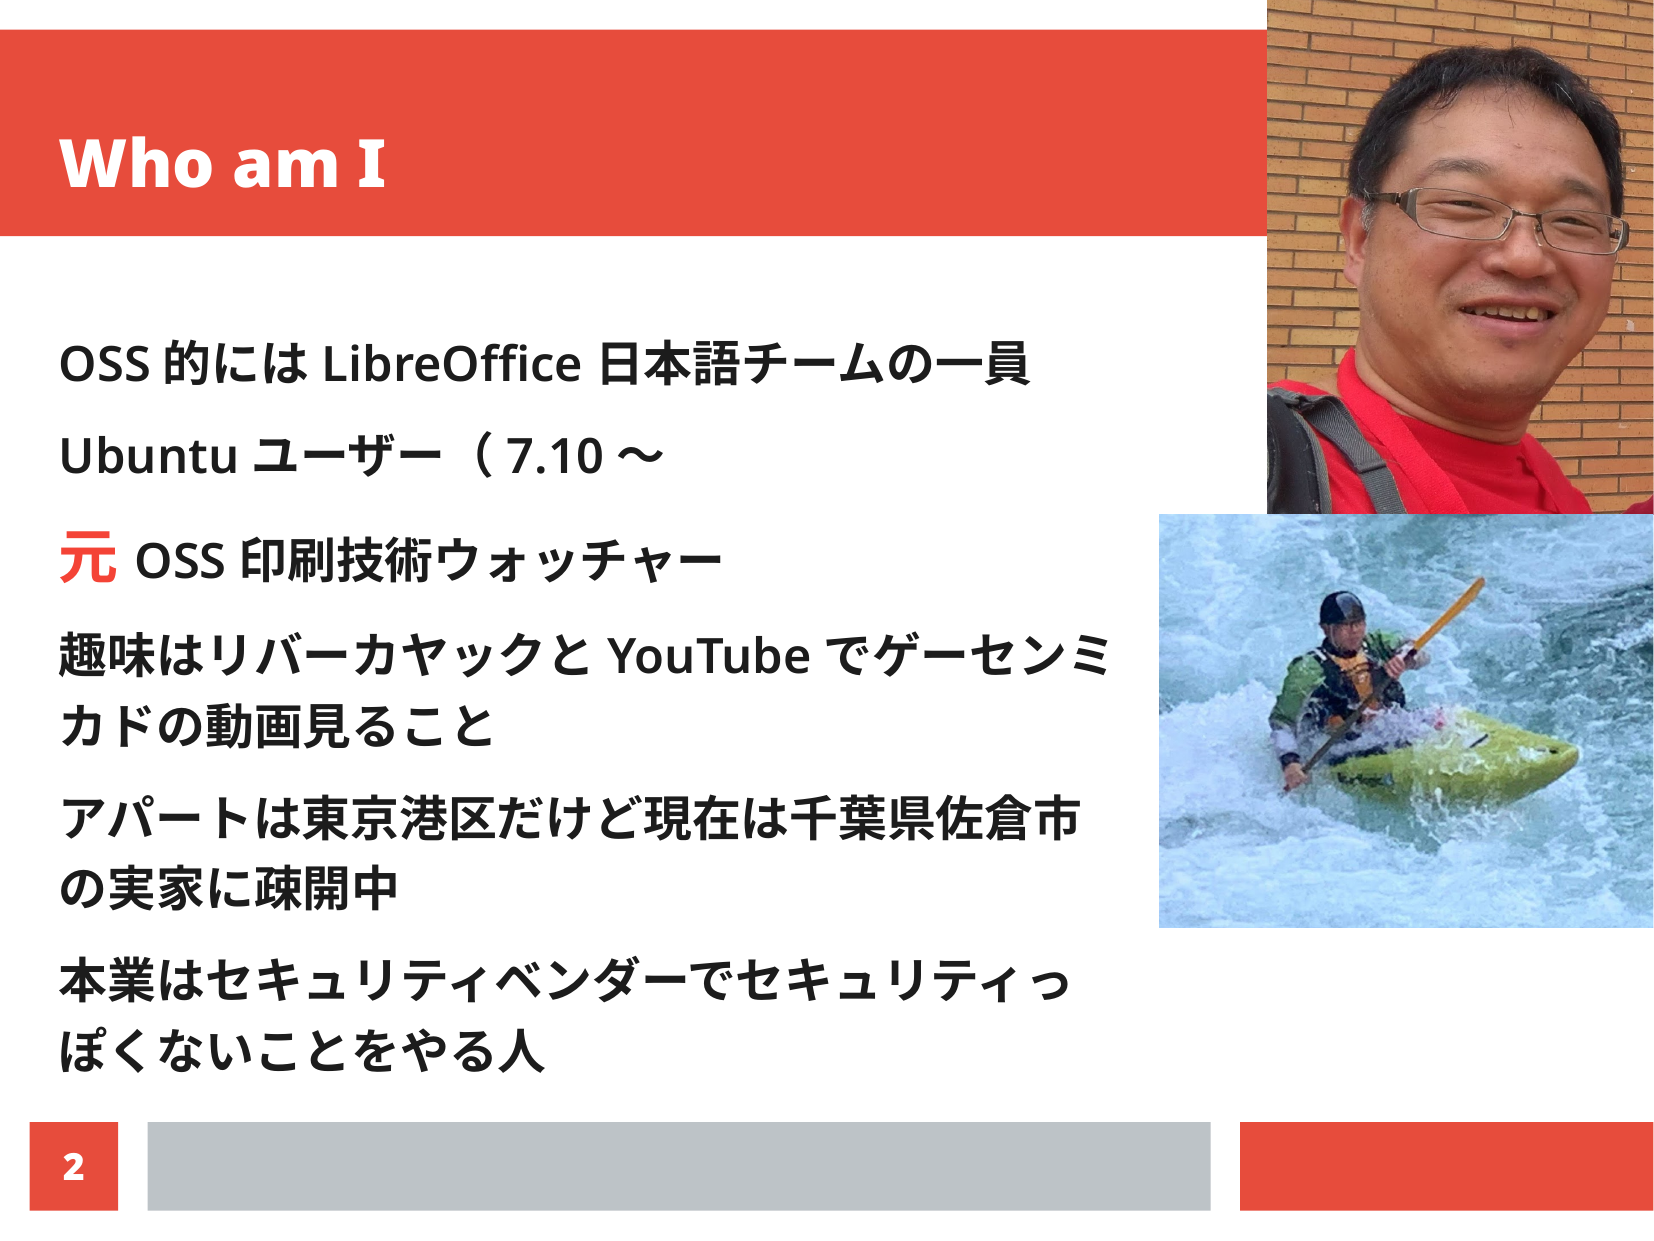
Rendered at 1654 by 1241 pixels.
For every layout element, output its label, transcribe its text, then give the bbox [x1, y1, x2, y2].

list OSS的にはLibreOffice日本語チームの一員 Ubuntuユーザー（7.10～ 元OSS印刷技術ウォッチャー 趣味はリバーカヤックとYouTubeでゲーセンミカドの動画見ること アパートは東京港区だけど現在は千葉県佐倉市の実家に疎開中 本業はセキュリティベンダーでセキュリティっぽくないことをやる人 [59, 324, 1123, 1093]
picture [1159, 0, 1654, 928]
title Who am I [59, 59, 1267, 207]
